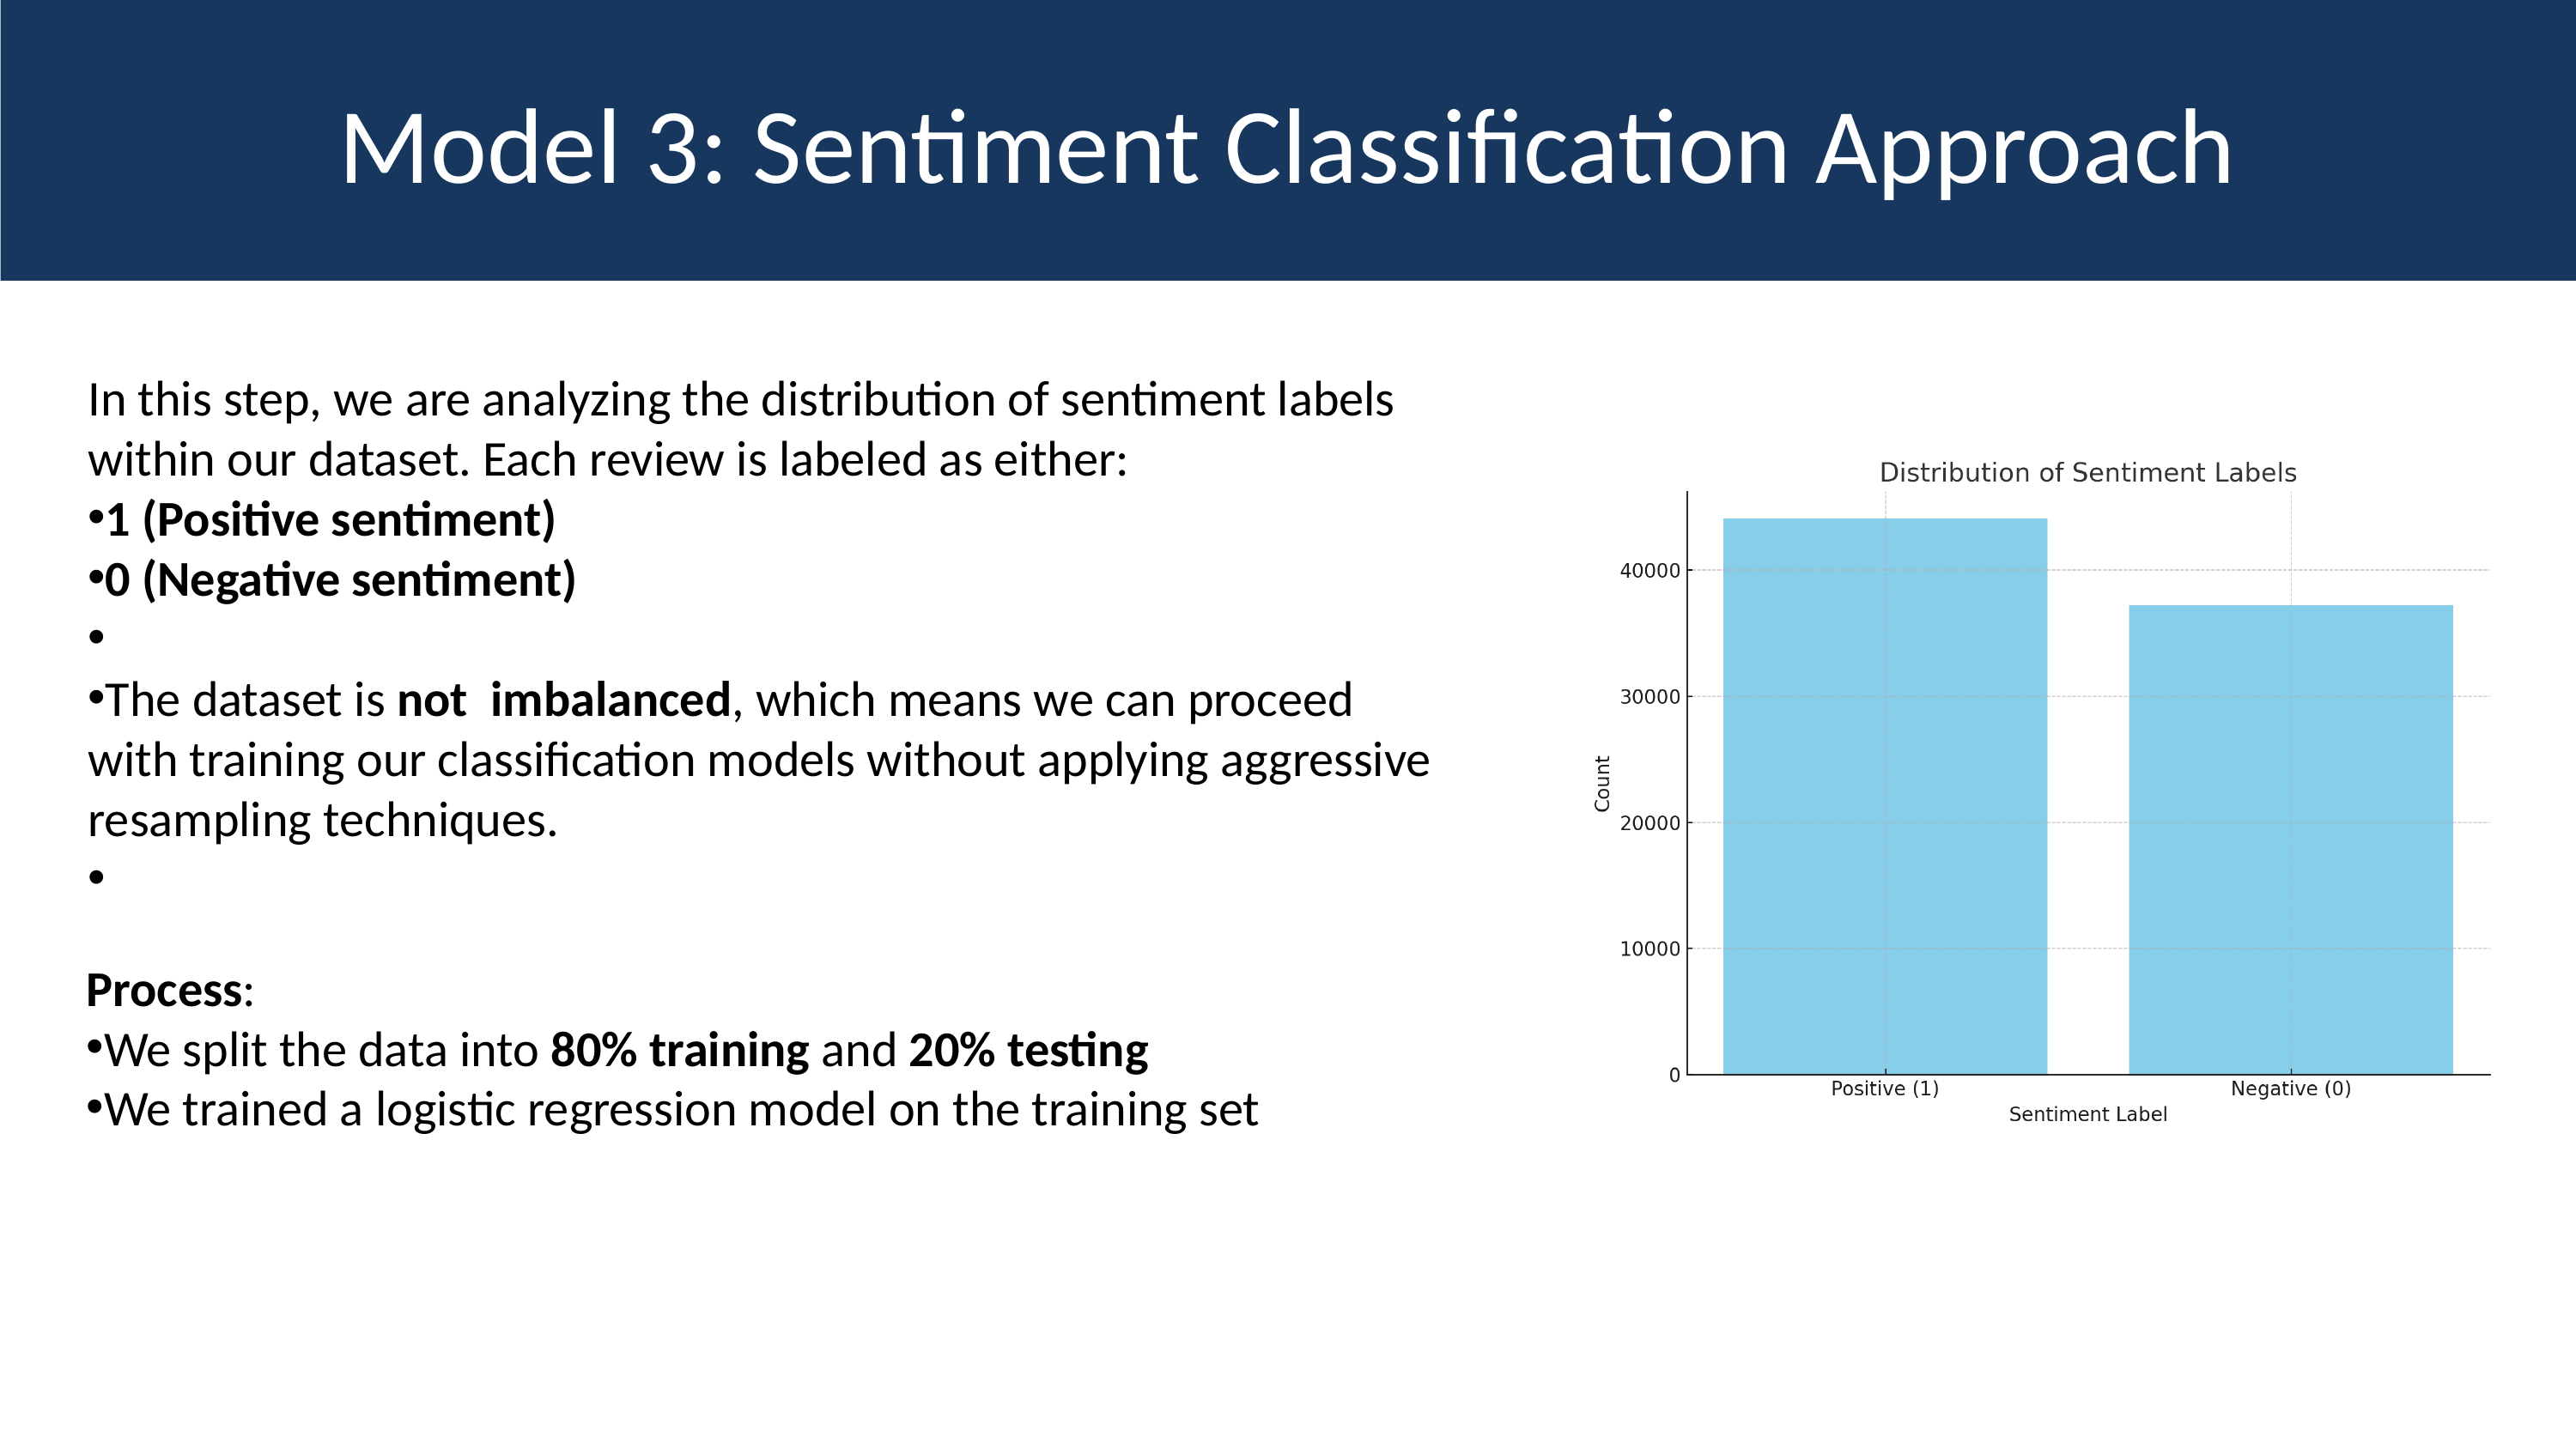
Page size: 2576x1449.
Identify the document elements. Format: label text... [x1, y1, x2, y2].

text_box Process: We split the data into 80% training and 20% testing We trained a logistic regression model on the training set [73, 949, 1362, 1206]
text_box Model 3: Sentiment Classification Approach [0, 0, 2576, 281]
text_box In this step, we are analyzing the distribution of sentiment labels within our dataset. Each review is labeled as either: 1 (Positive sentiment) 0 (Negative sentiment) The dataset is not imbalanced, which means we can proceed with training our classification models without applying aggressive resampling techniques. [75, 359, 1461, 979]
picture [1582, 450, 2501, 1137]
